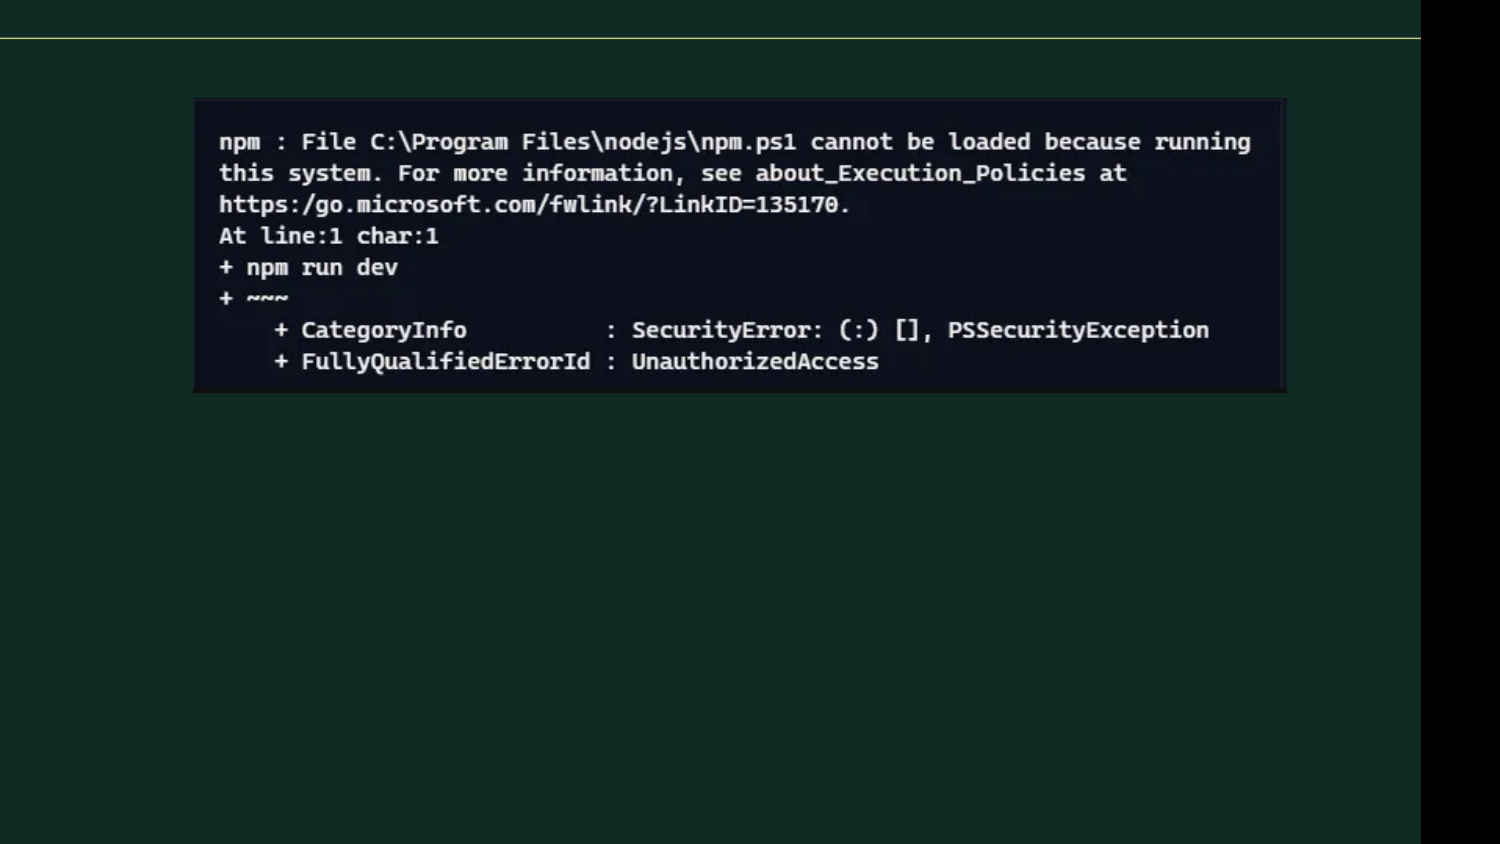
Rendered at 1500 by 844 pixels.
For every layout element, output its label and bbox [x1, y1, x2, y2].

picture [193, 98, 1287, 393]
